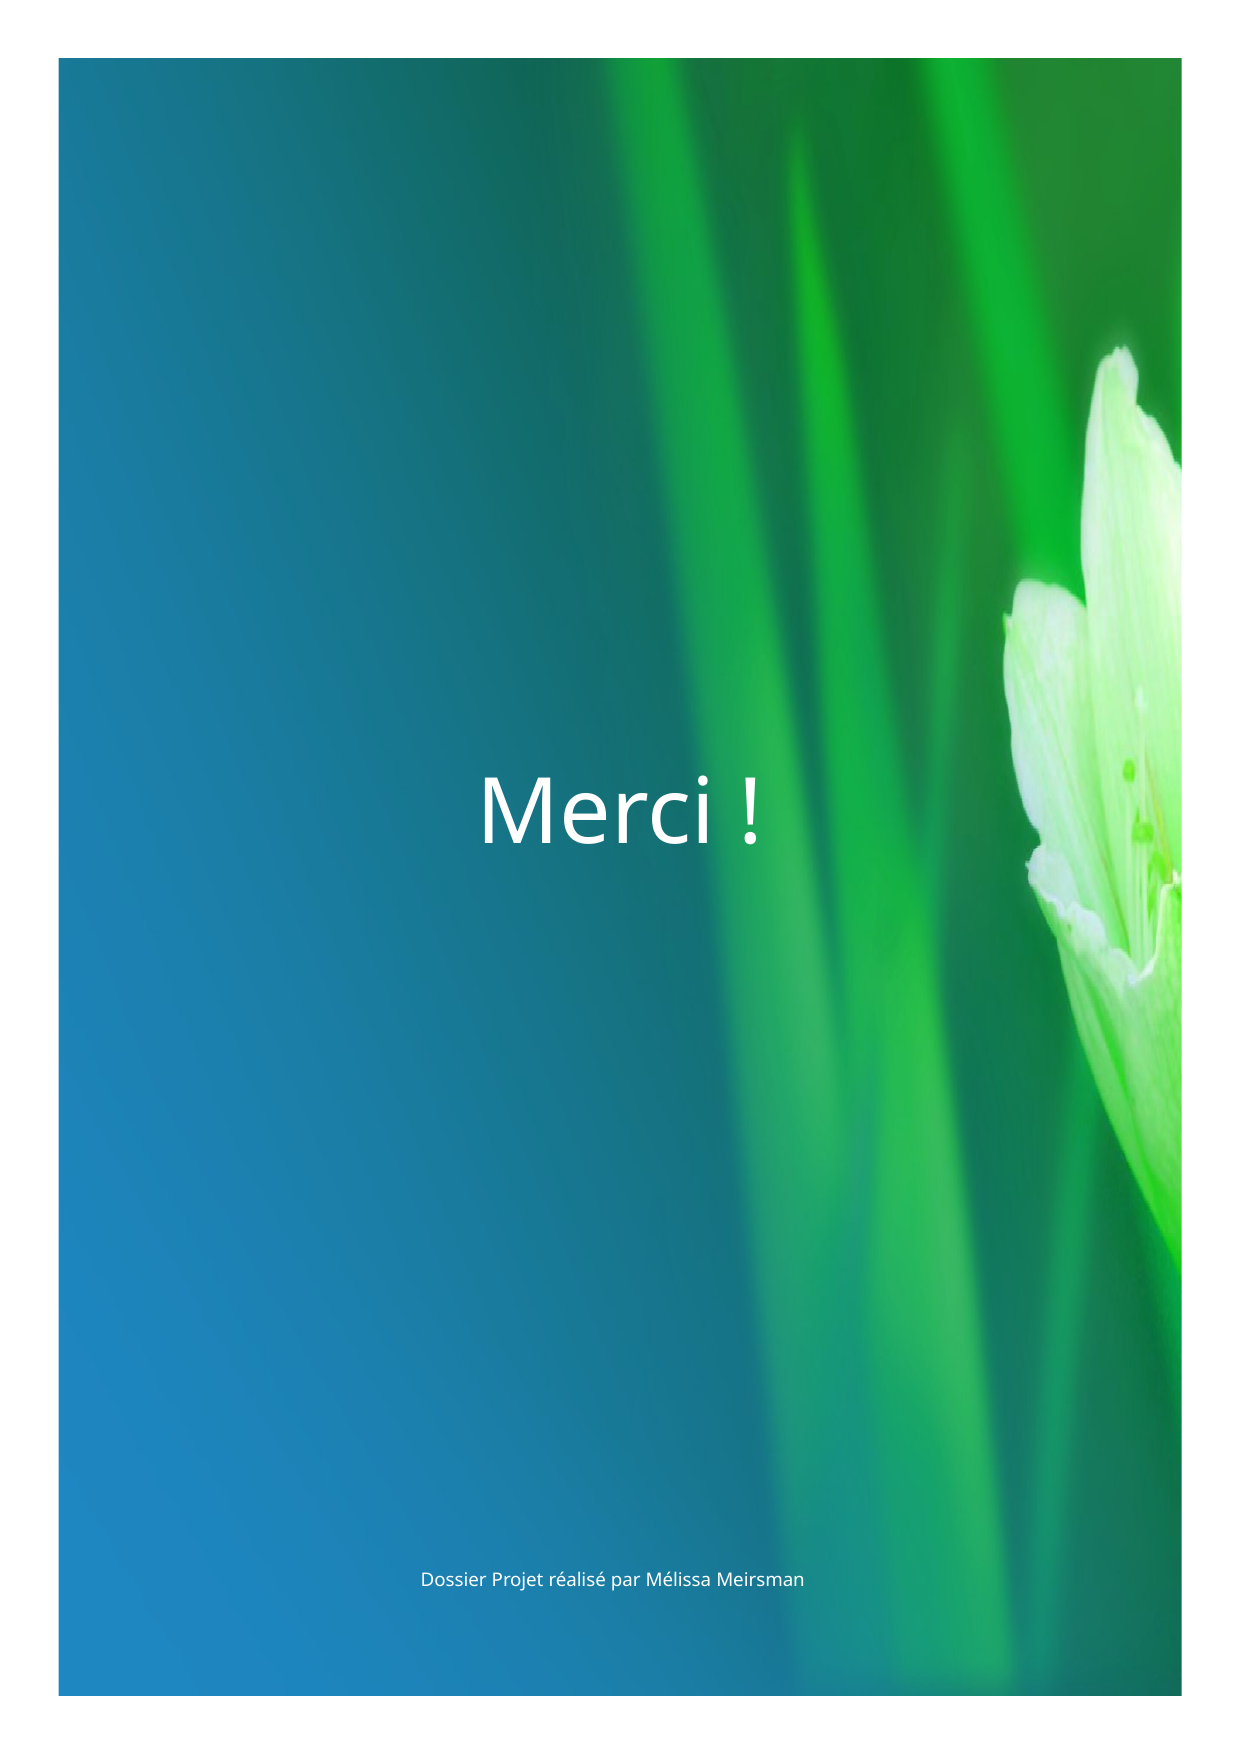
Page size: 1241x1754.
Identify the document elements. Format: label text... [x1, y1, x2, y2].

picture [58, 58, 1182, 1696]
text_box Merci ! [114, 744, 1126, 870]
text_box Dossier Projet réalisé par Mélissa Meirsman [107, 1559, 1118, 1598]
